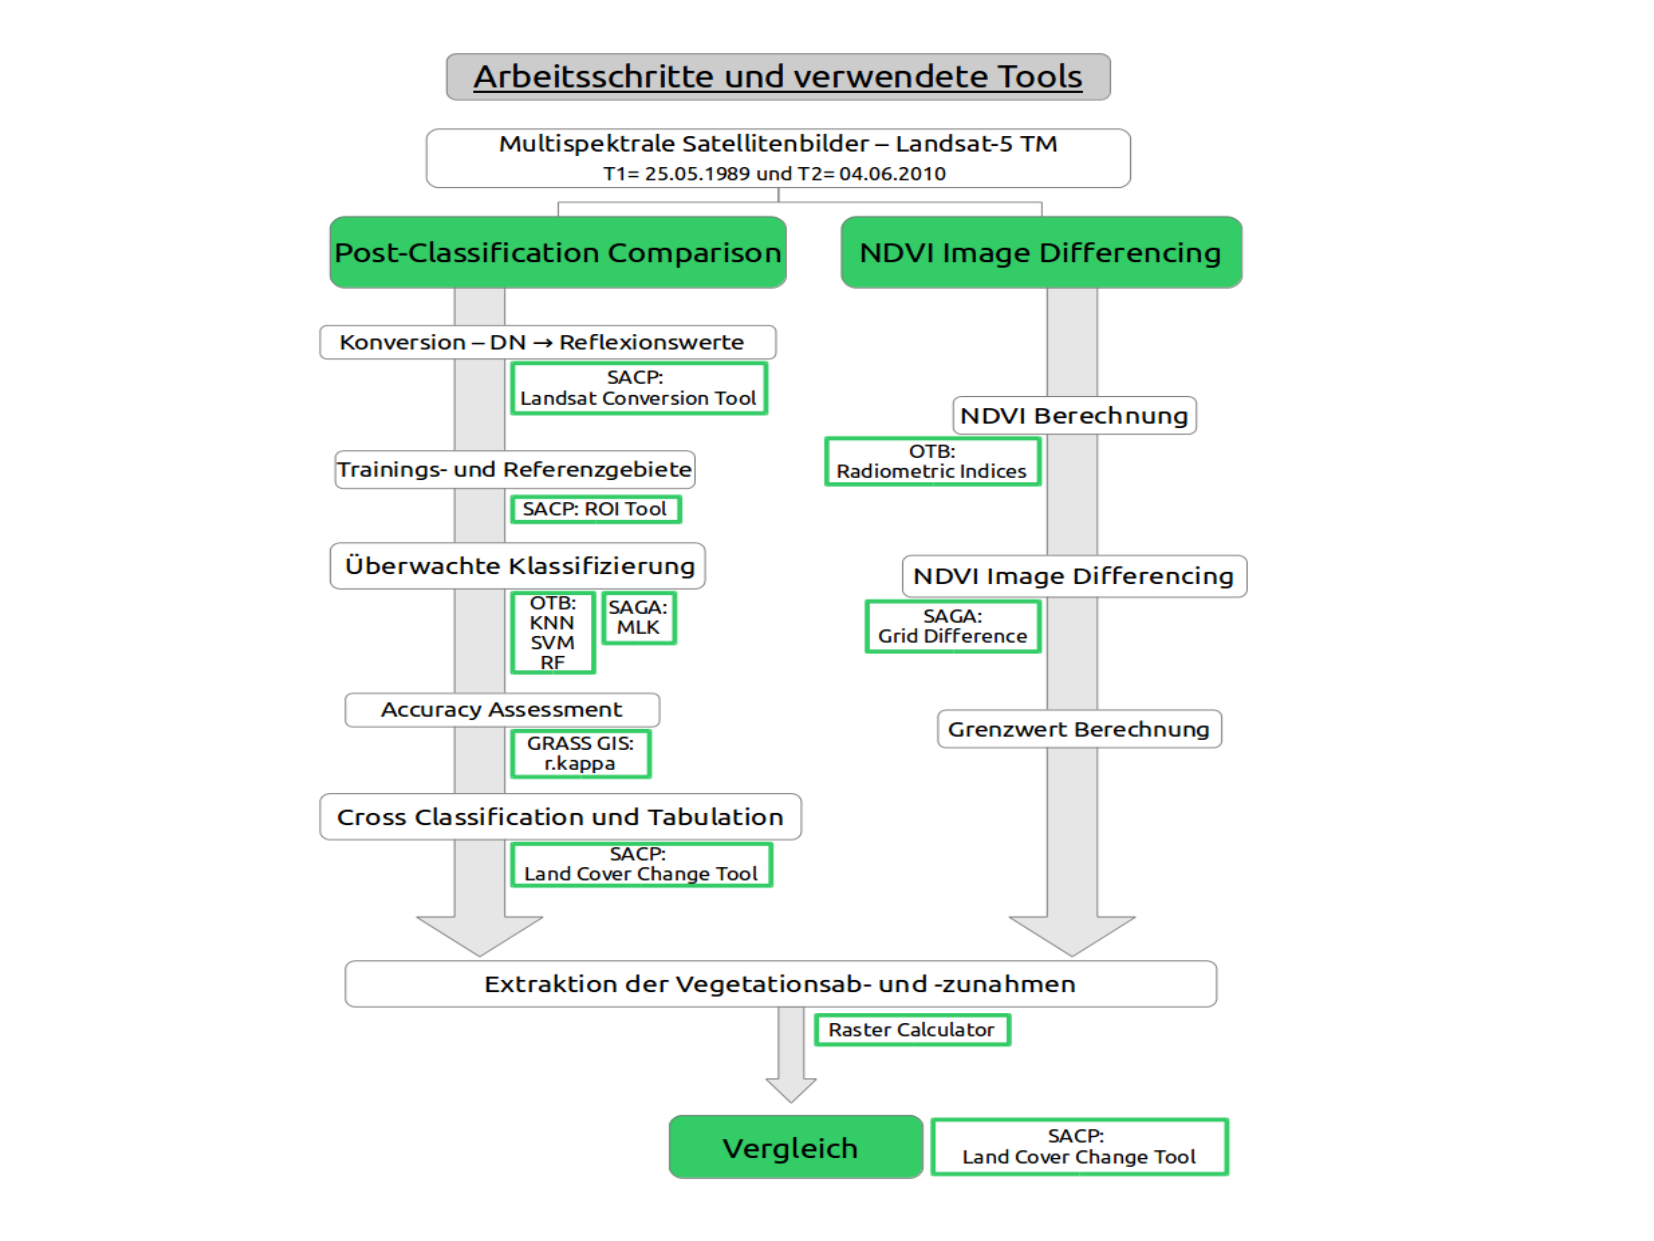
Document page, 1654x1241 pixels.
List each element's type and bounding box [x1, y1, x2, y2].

picture [259, 0, 1323, 1241]
